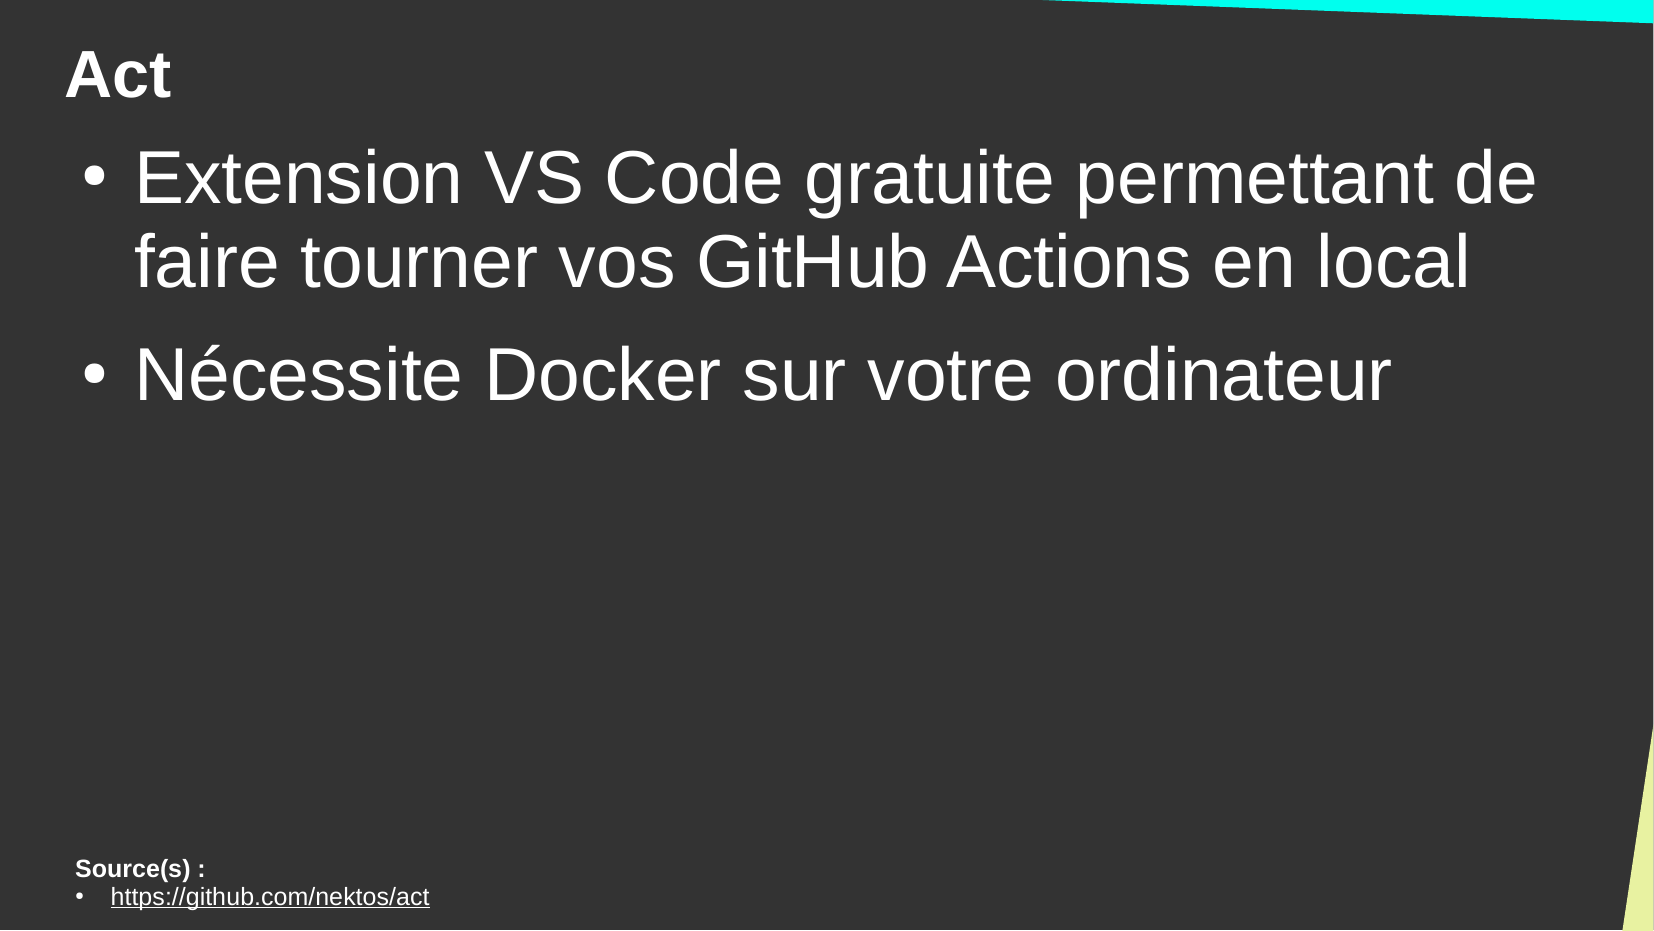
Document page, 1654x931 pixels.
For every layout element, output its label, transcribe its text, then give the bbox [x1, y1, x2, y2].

text_box [1622, 720, 1654, 931]
title Act [64, 37, 1105, 119]
text_box [1042, 0, 1654, 24]
list Extension VS Code gratuite permettant de faire tourner vos GitHub Actions en local Nécessite Docker sur votre ordinateur [63, 135, 1542, 556]
text_box Source(s) : https://github.com/nektos/act [60, 809, 1546, 919]
